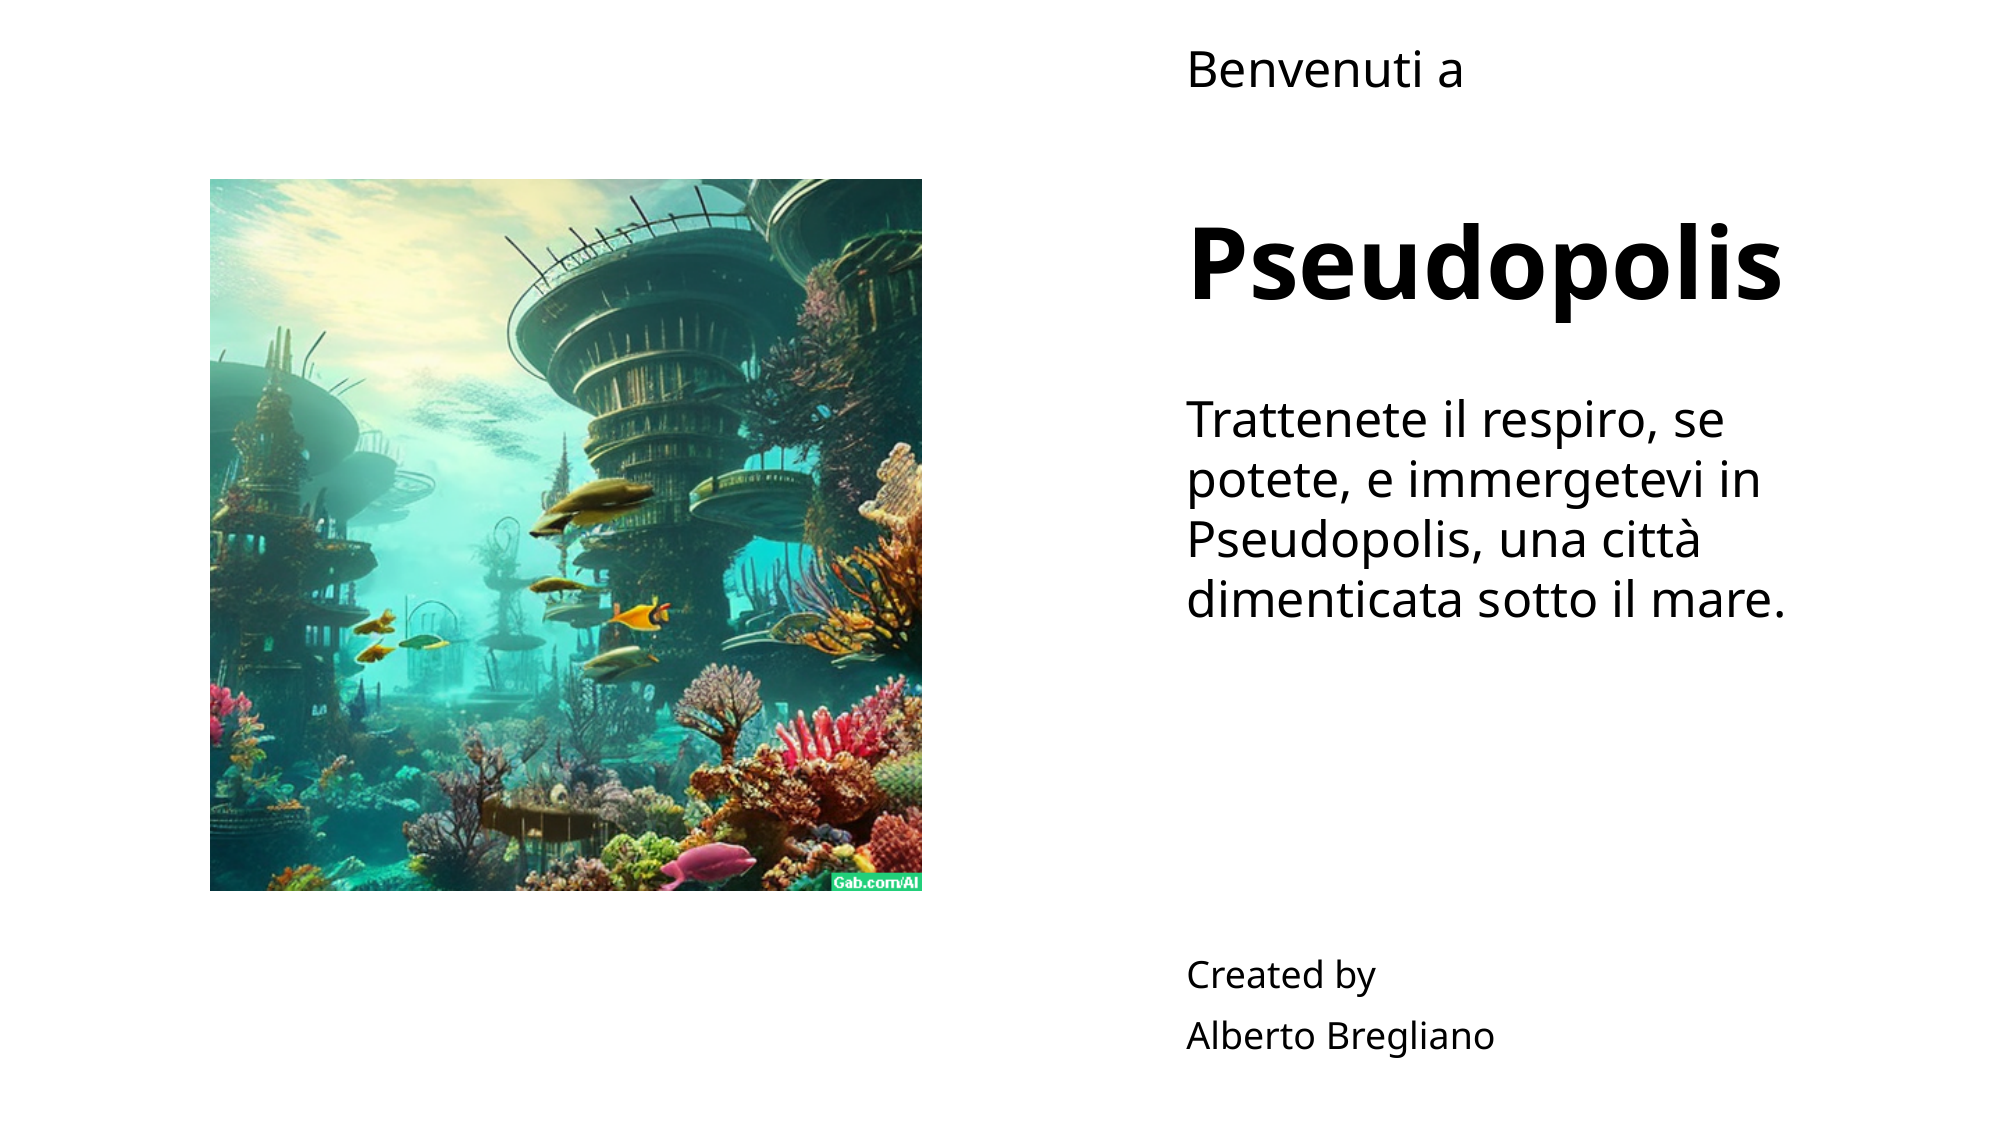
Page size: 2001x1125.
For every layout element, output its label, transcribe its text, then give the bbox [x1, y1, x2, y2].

text_box Created by [1171, 943, 1835, 1004]
text_box Trattenete il respiro, se potete, e immergetevi in Pseudopolis, una città dimenticata sotto il mare. [1171, 379, 1918, 635]
text_box Alberto Bregliano [1171, 1004, 1835, 1065]
picture [210, 179, 922, 892]
text_box Pseudopolis [1171, 192, 1918, 327]
text_box Benvenuti a [1171, 29, 1584, 105]
